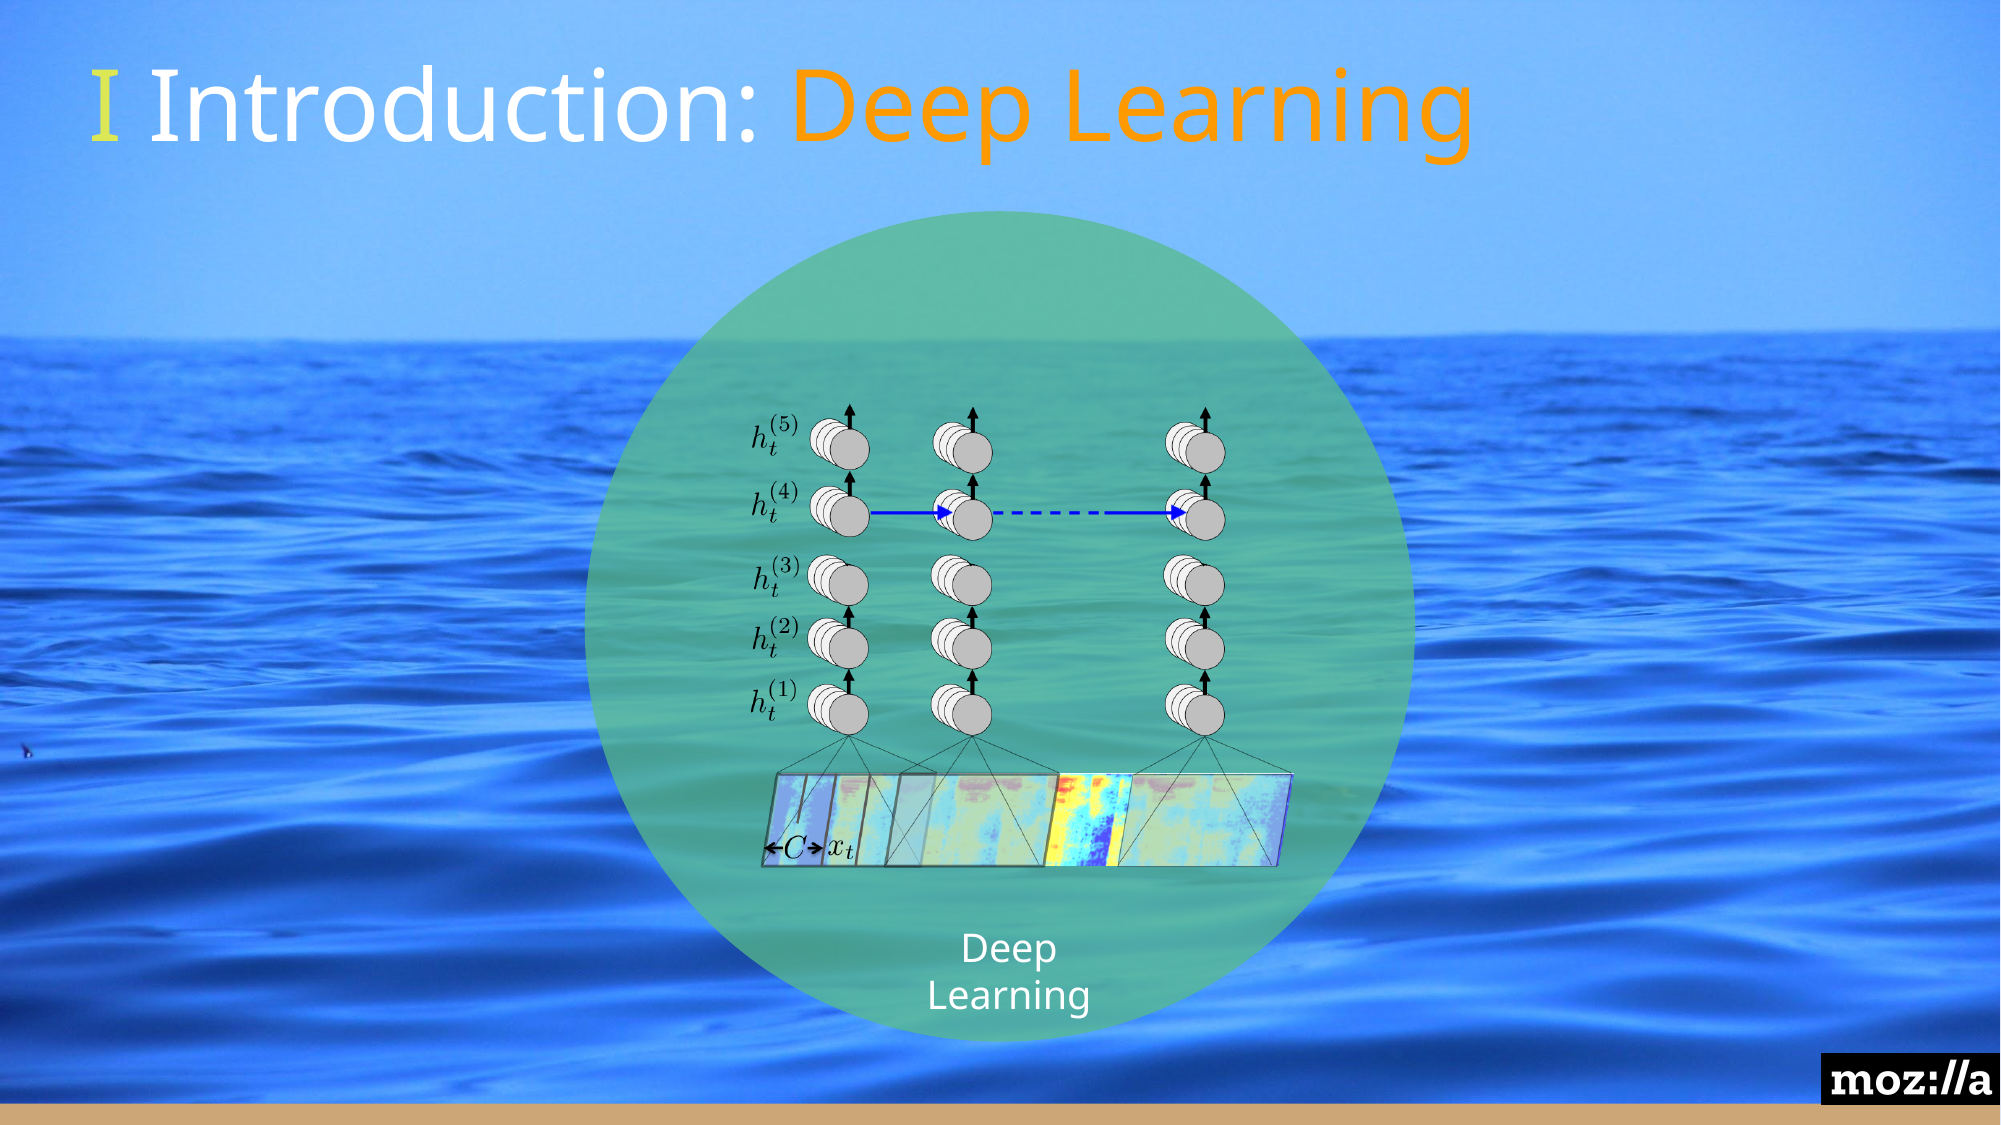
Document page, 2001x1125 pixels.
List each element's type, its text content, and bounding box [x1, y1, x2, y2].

text_box [584, 211, 1416, 1042]
picture [0, 0, 2001, 1125]
title I Introduction: Deep Learning [68, 0, 1932, 182]
text_box Deep Learning [898, 902, 1120, 1004]
